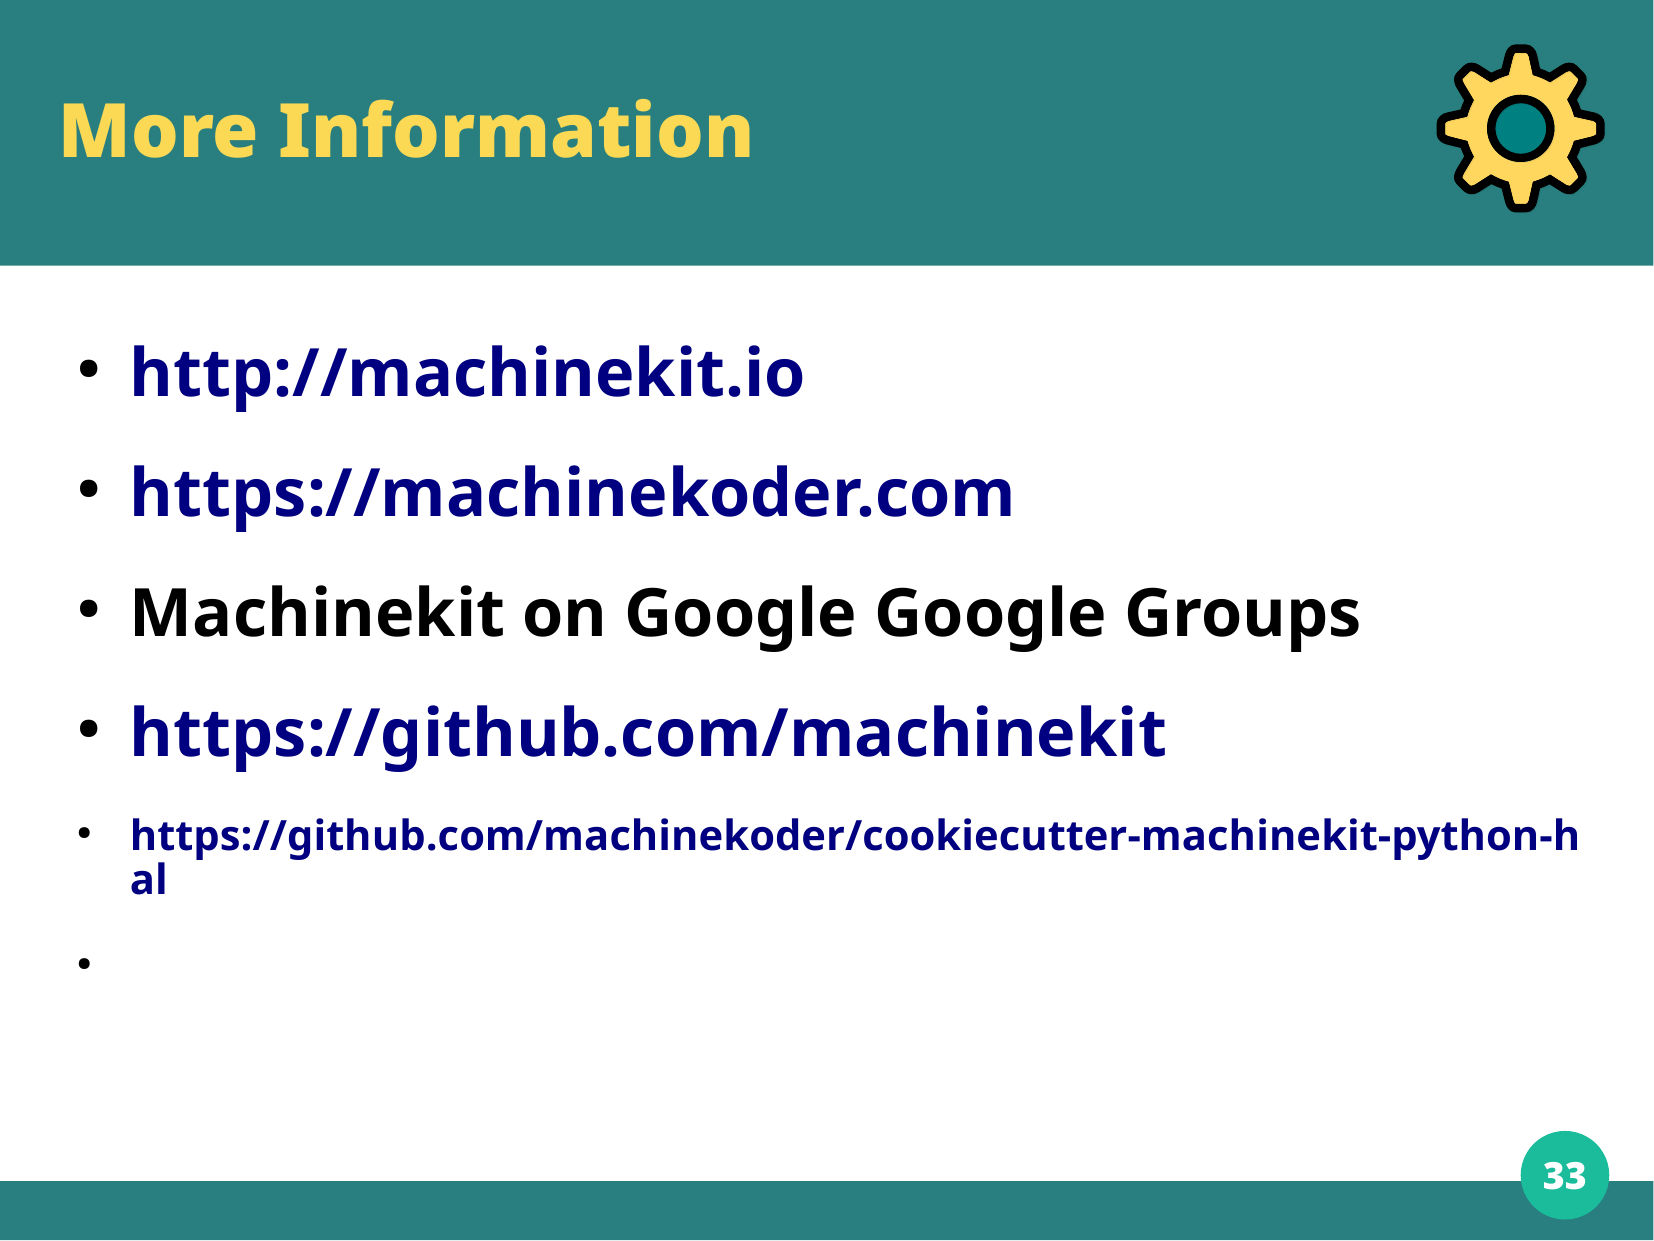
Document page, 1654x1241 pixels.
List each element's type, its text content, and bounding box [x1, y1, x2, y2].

list http://machinekit.io https://machinekoder.com Machinekit on Google Google Groups https://github.com/machinekit https://github.com/machinekoder/cookiecutter-machinekit-python-hal [59, 324, 1595, 1152]
title More Information [59, 49, 1595, 207]
